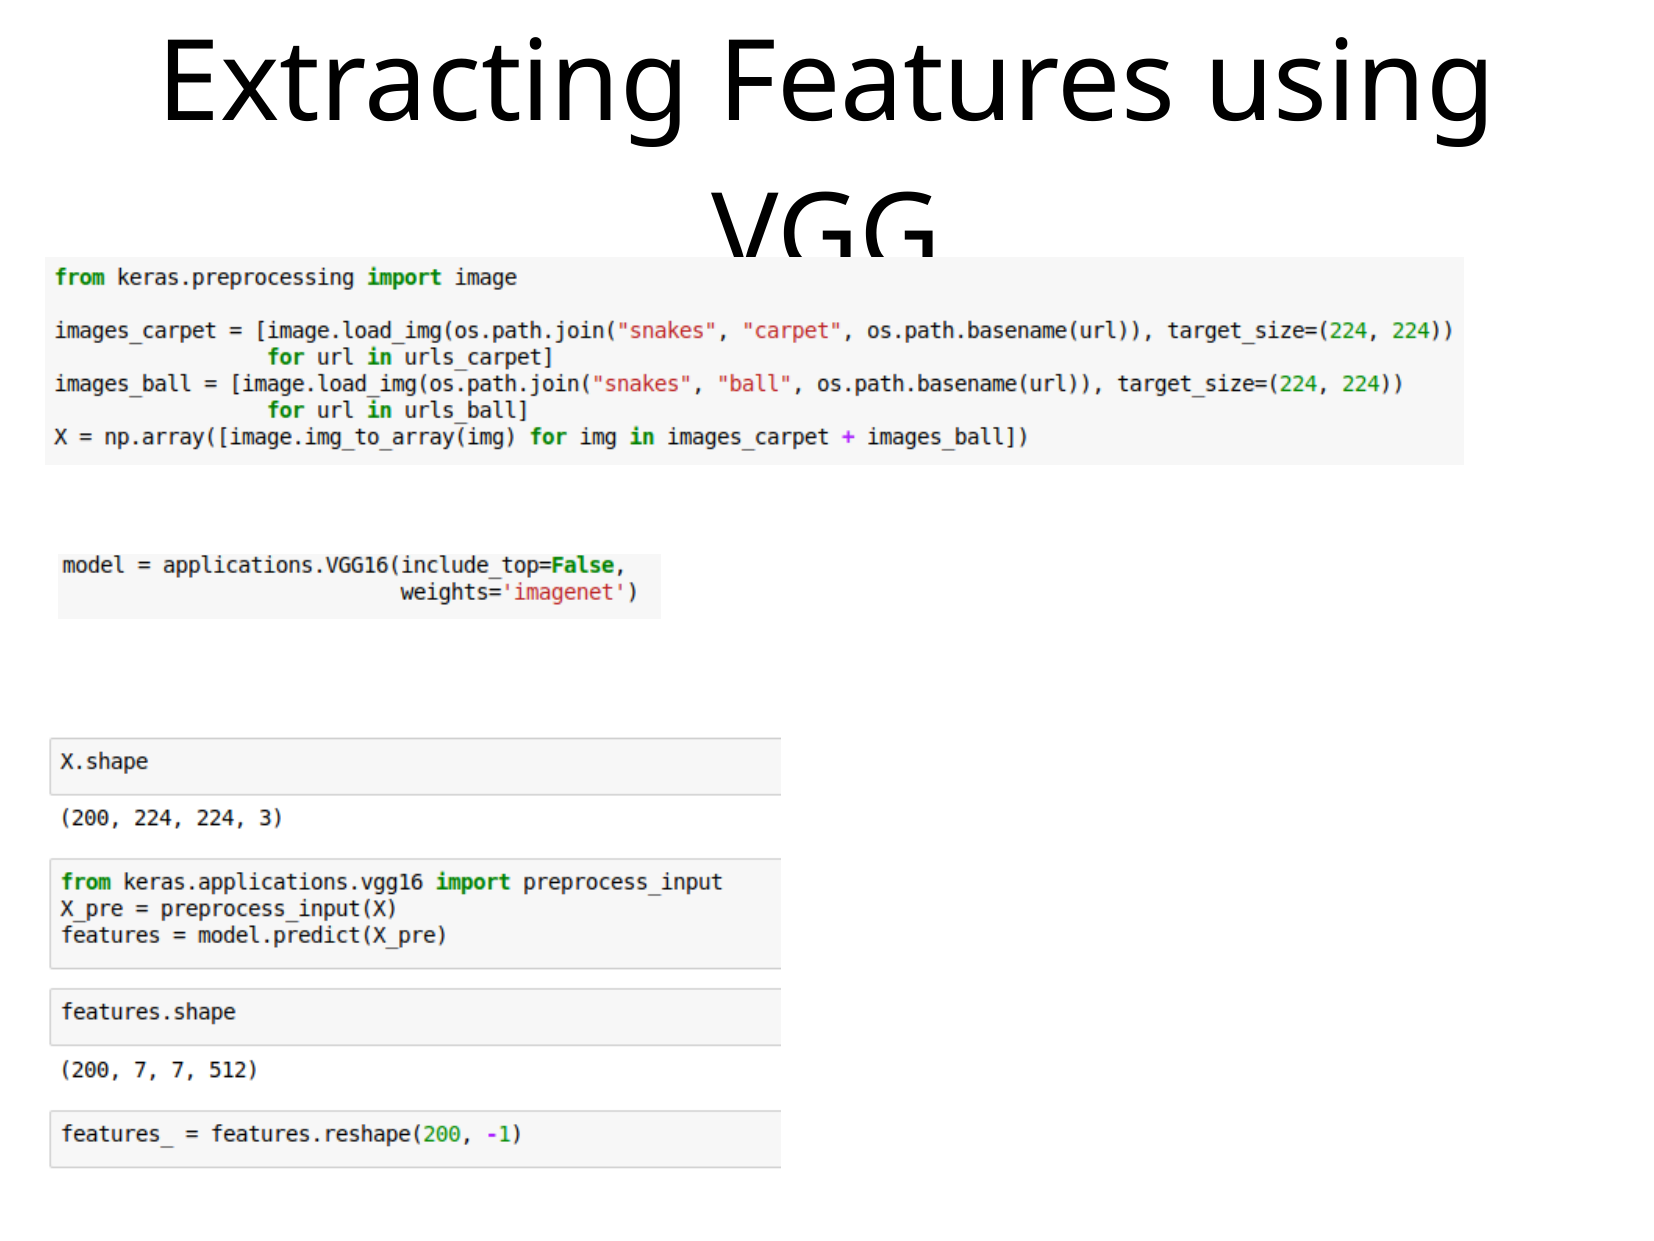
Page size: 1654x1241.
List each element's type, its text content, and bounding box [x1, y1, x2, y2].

title Extracting Features using VGG [82, 49, 1571, 257]
picture [58, 554, 661, 620]
picture [45, 727, 781, 1171]
picture [45, 257, 1464, 466]
